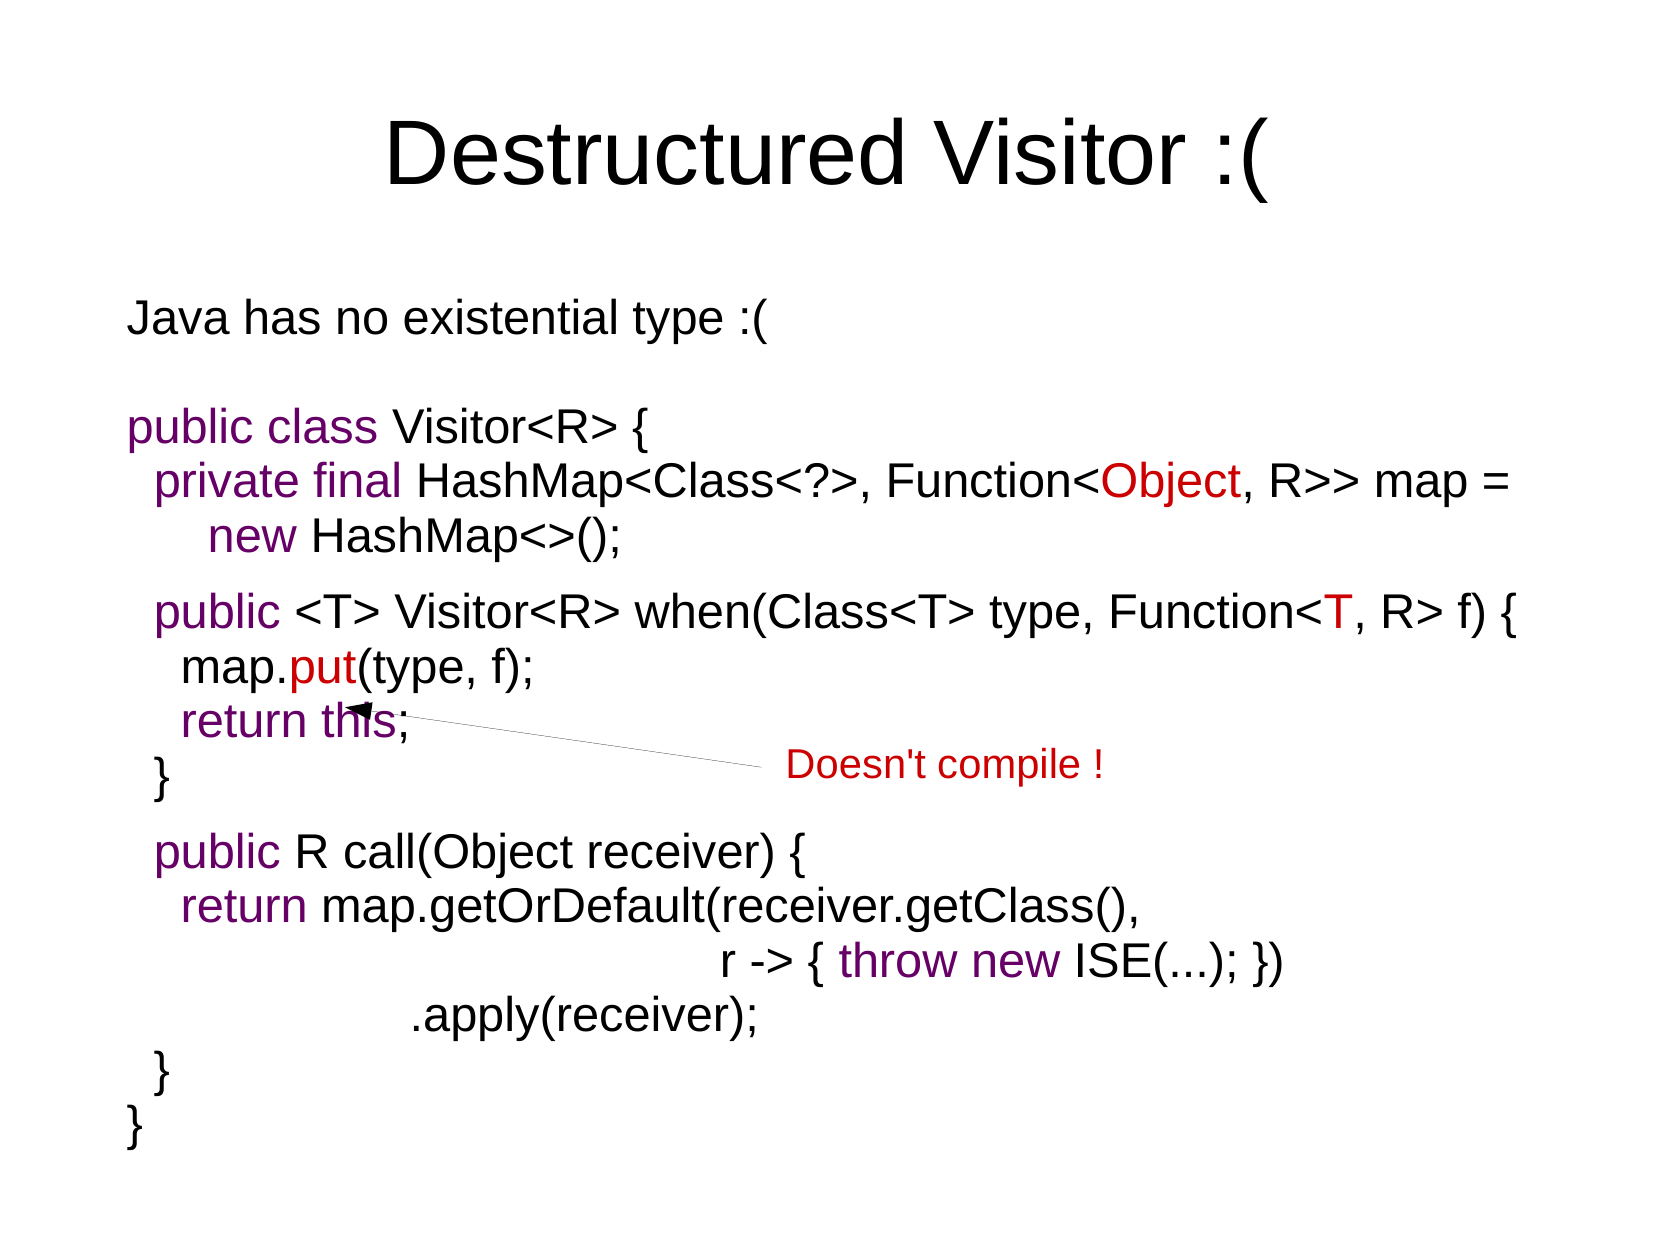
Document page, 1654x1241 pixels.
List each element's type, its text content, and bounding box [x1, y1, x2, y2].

title Destructured Visitor :( [82, 49, 1571, 257]
list Java has no existential type :( public class Visitor<R> { private final HashMap<Class<?>, Function<Object, R>> map = new HashMap<>(); public <T> Visitor<R> when(Class<T> type, Function<T, R> f) { map.put(type, f); return this; } public R call(Object receiver) { return map.getOrDefault(receiver.getClass(), r -> { throw new ISE(...); }) .apply(receiver); } } [75, 290, 1591, 1171]
text_box Doesn't compile ! [770, 733, 1120, 796]
